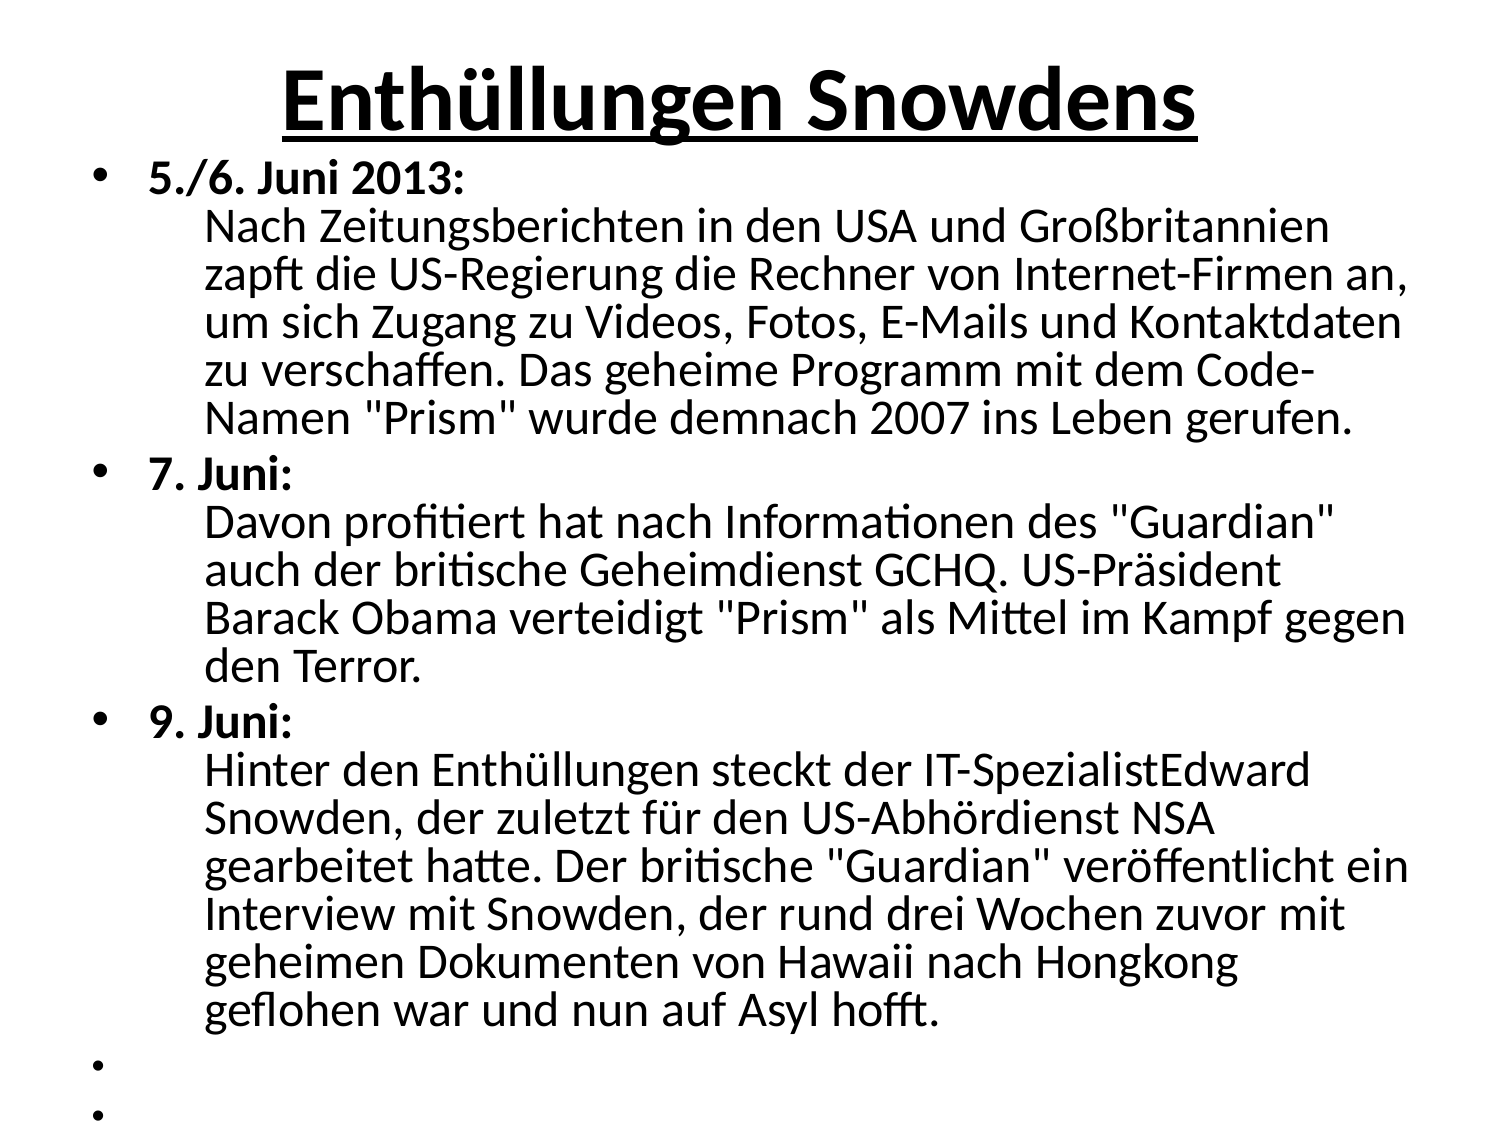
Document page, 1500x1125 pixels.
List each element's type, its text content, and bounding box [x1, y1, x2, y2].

list 5./6. Juni 2013: Nach Zeitungsberichten in den USA und Großbritannien zapft die US-Regierung die Rechner von Internet-Firmen an, um sich Zugang zu Videos, Fotos, E-Mails und Kontaktdaten zu verschaffen. Das geheime Programm mit dem Code-Namen "Prism" wurde demnach 2007 ins Leben gerufen. 7. Juni: Davon profitiert hat nach Informationen des "Guardian" auch der britische Geheimdienst GCHQ. US-Präsident Barack Obama verteidigt "Prism" als Mittel im Kampf gegen den Terror. 9. Juni: Hinter den Enthüllungen steckt der IT-SpezialistEdward Snowden, der zuletzt für den US-Abhördienst NSA gearbeitet hatte. Der britische "Guardian" veröffentlicht ein Interview mit Snowden, der rund drei Wochen zuvor mit geheimen Dokumenten von Hawaii nach Hongkong geflohen war und nun auf Asyl hofft. [76, 149, 1427, 1083]
title Enthüllungen Snowdens [64, 0, 1415, 188]
